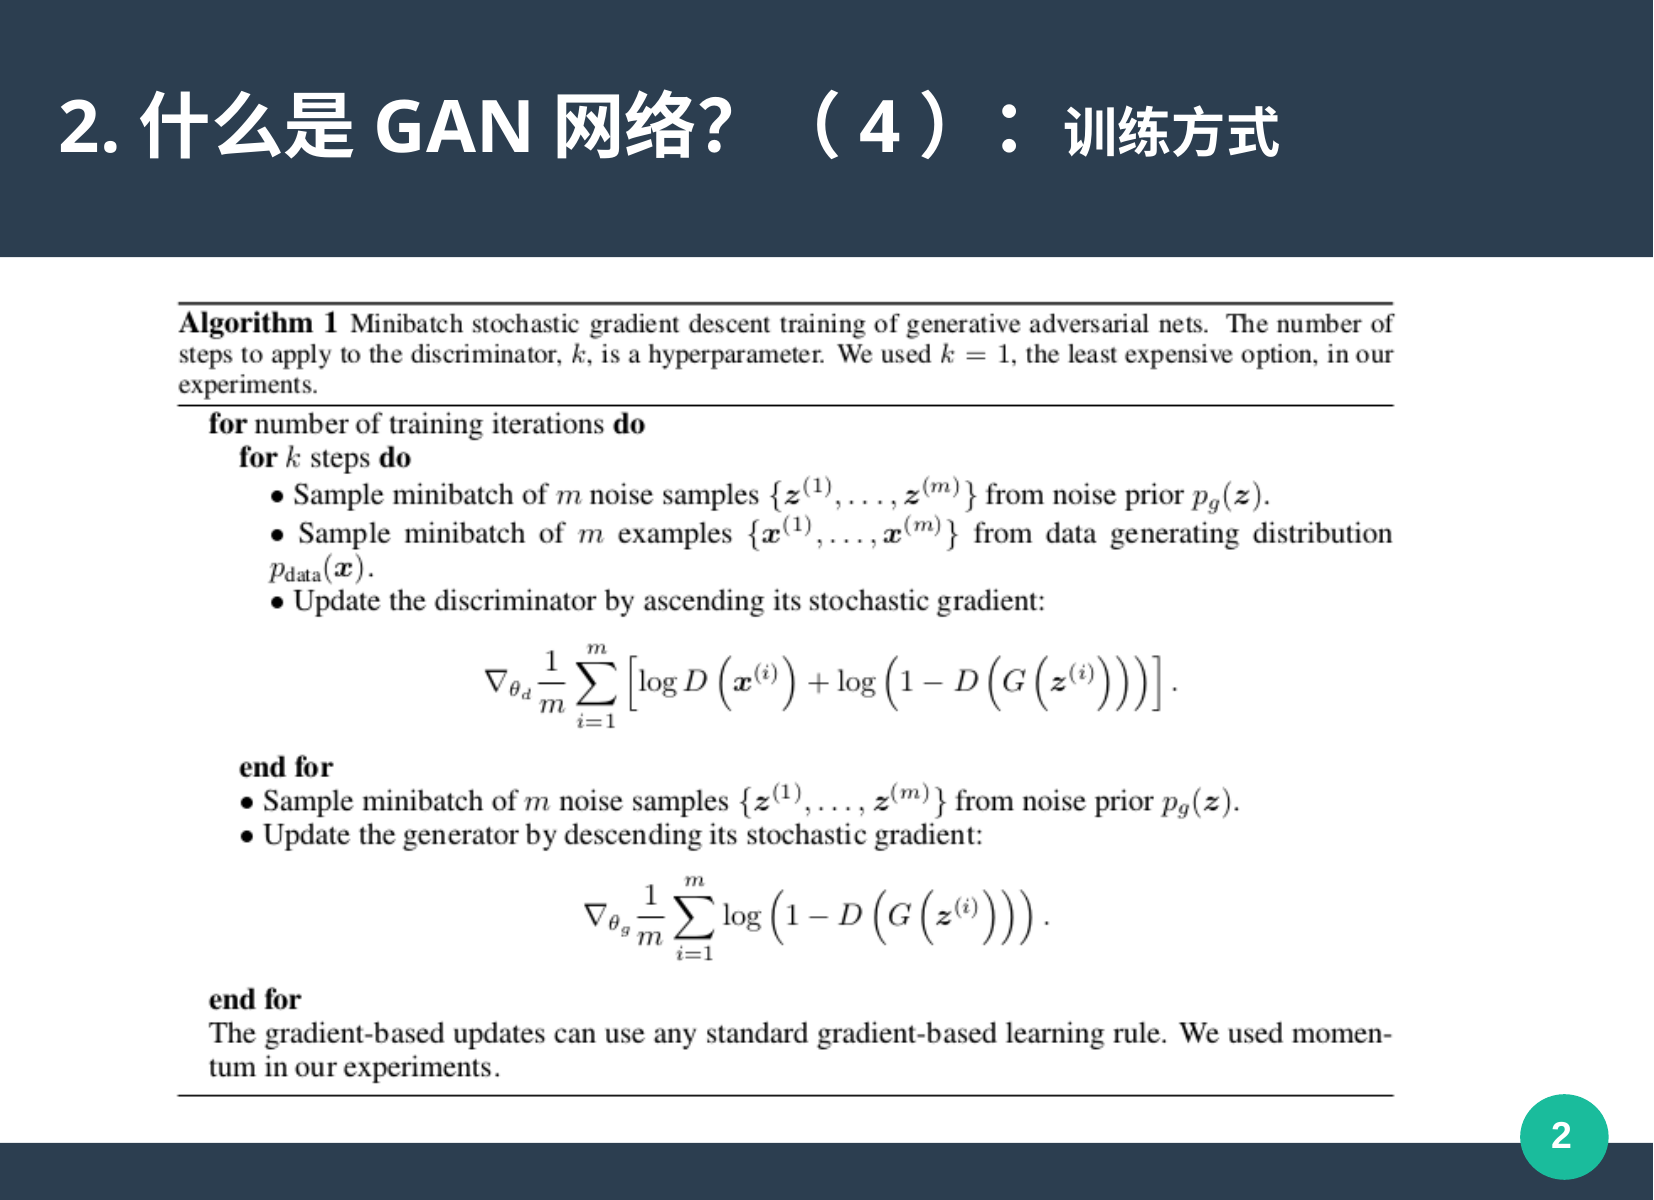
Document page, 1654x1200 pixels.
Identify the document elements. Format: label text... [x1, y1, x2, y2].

picture [152, 267, 1415, 1112]
text_box 2.什么是GAN网络？（4）：训练方式 [58, 47, 1594, 200]
text_box 2 [1536, 1104, 1641, 1175]
